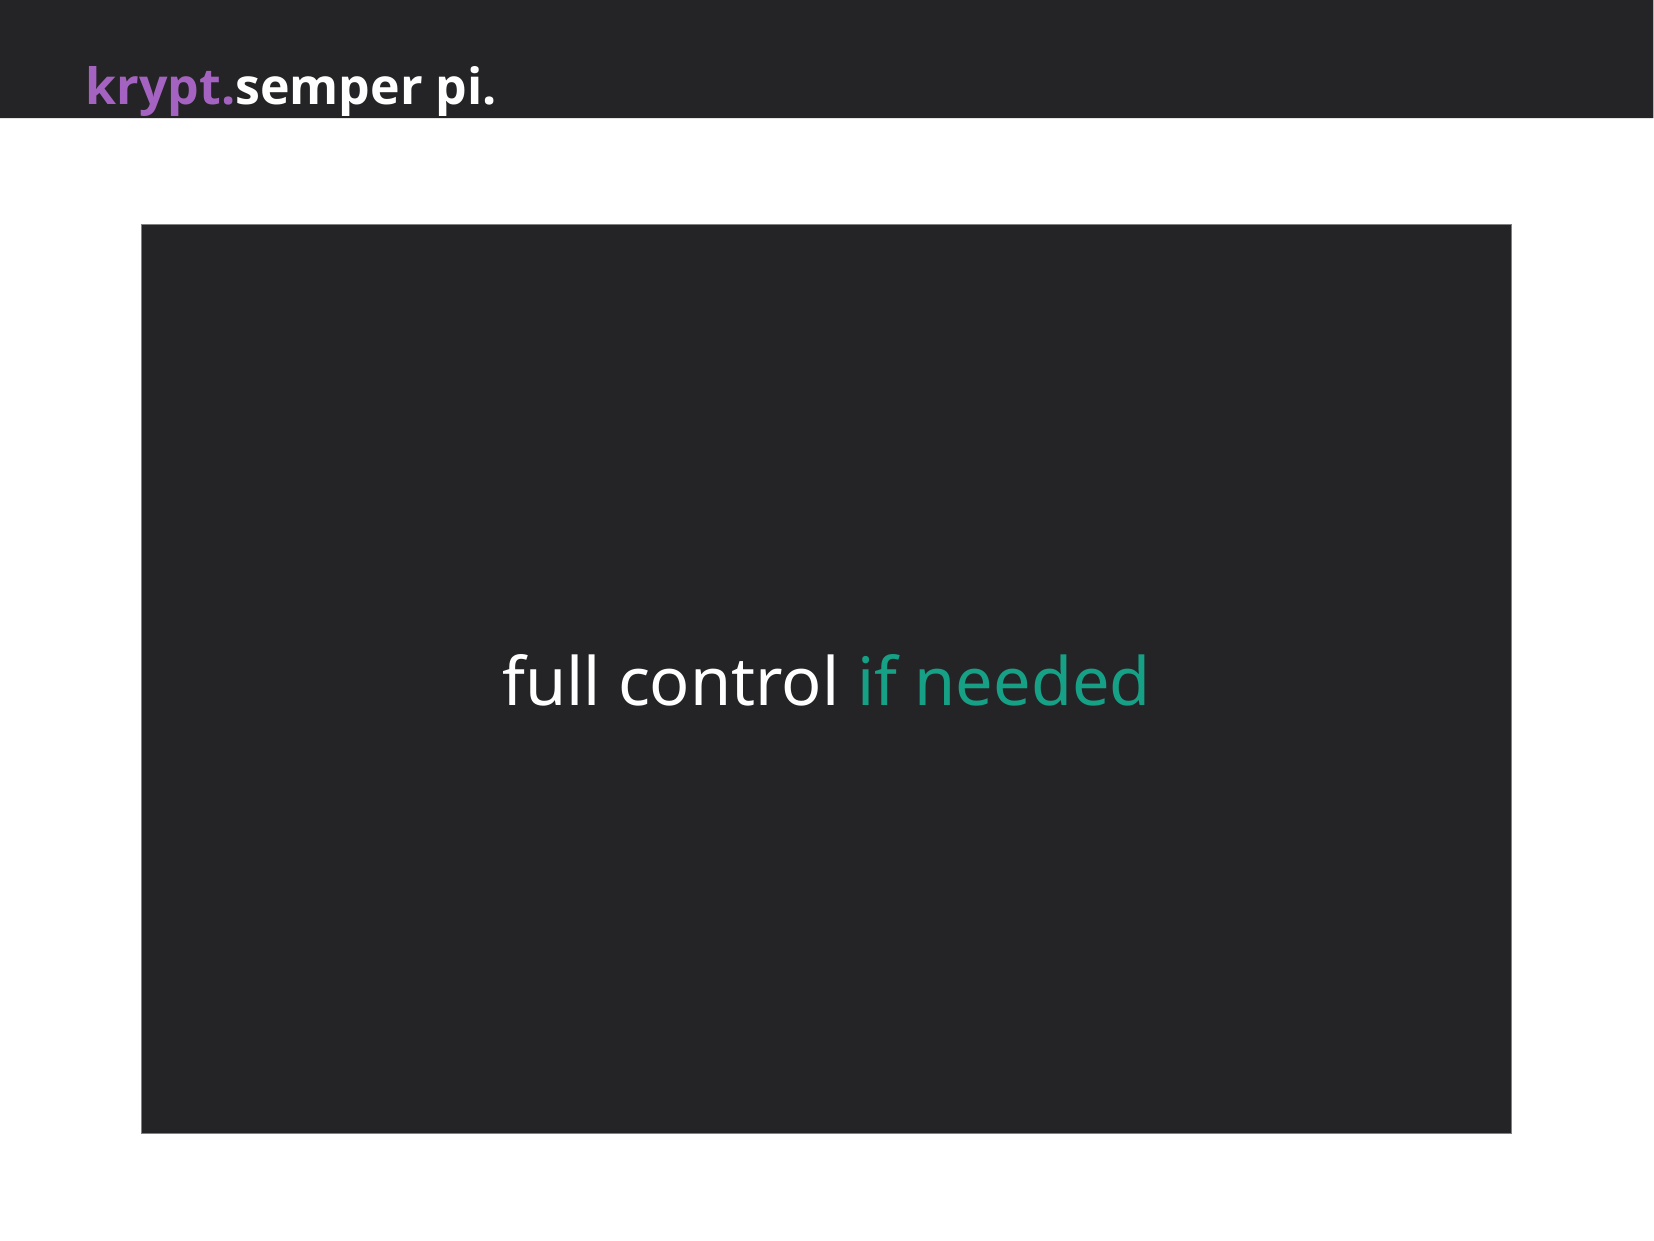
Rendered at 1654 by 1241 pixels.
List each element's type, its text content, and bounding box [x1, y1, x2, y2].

text_box [0, 0, 1654, 119]
text_box [165, 531, 1441, 1087]
text_box full control if needed [141, 224, 1512, 1134]
text_box krypt.semper pi. [70, 43, 544, 119]
